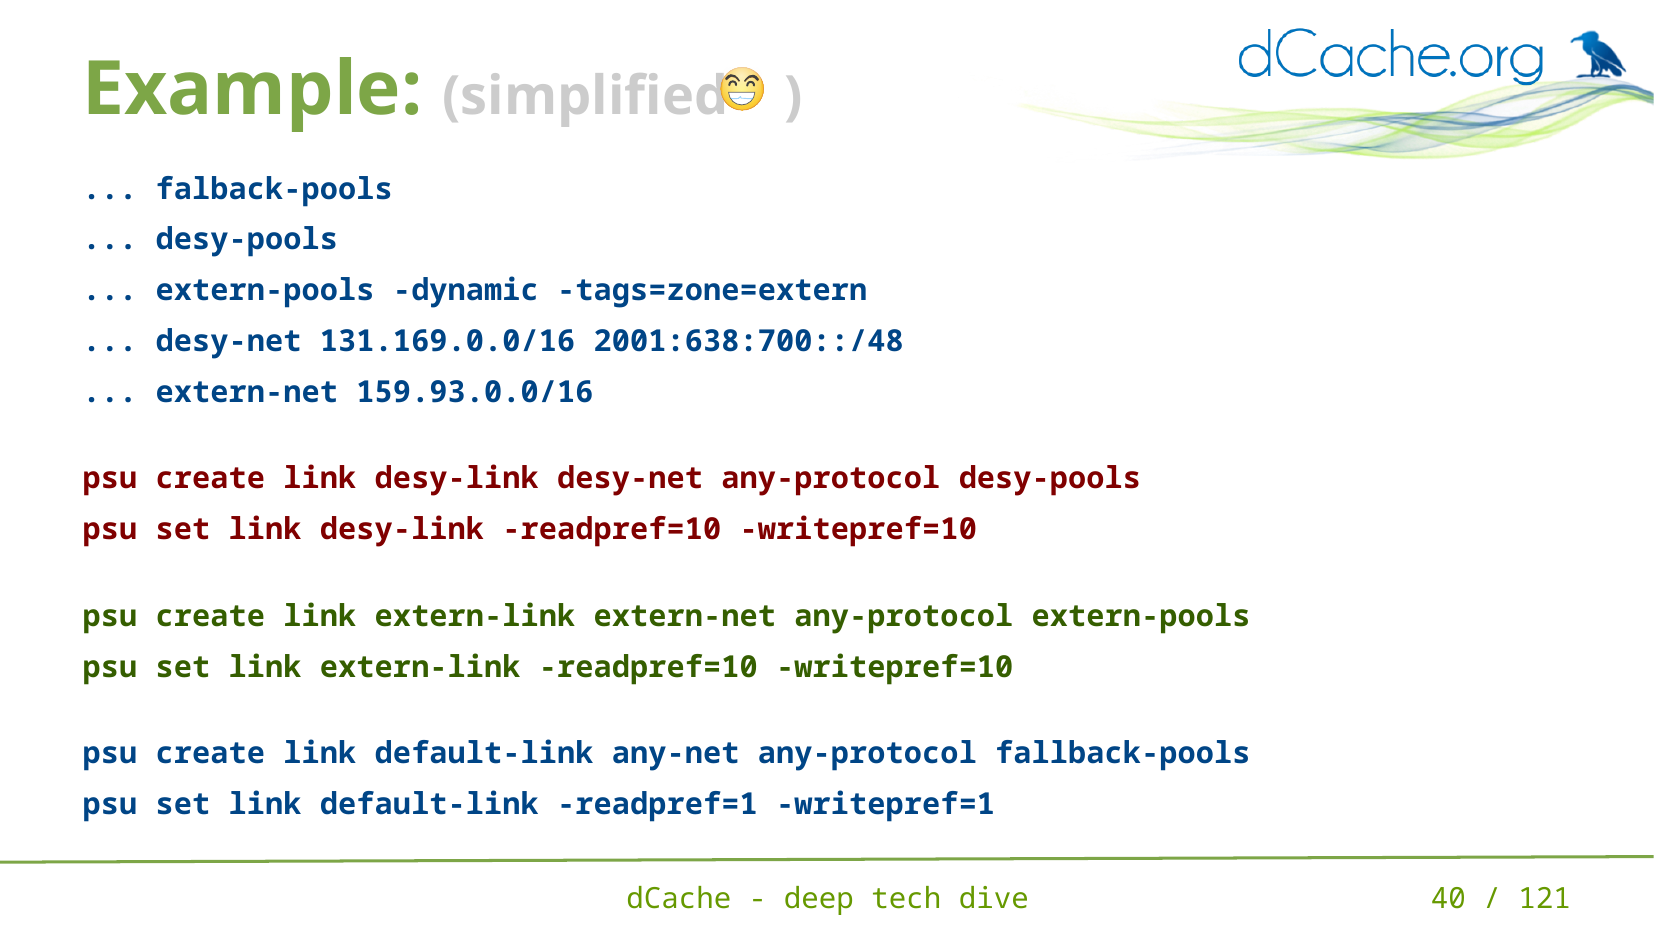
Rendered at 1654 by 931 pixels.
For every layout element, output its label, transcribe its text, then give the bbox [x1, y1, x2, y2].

picture [716, 63, 768, 115]
picture [956, 16, 1654, 169]
list ... falback-pools ... desy-pools ... extern-pools -dynamic -tags=zone=extern ... desy-net 131.169.0.0/16 2001:638:700::/48 ... extern-net 159.93.0.0/16 psu create link desy-link desy-net any-protocol desy-pools psu set link desy-link -readpref=10 -writepref=10 psu create link extern-link extern-net any-protocol extern-pools psu set link extern-link -readpref=10 -writepref=10 psu create link default-link any-net any-protocol fallback-pools psu set link default-link -readpref=1 -writepref=1 [82, 167, 1571, 839]
title Example: (simplified ) [82, 40, 1605, 131]
